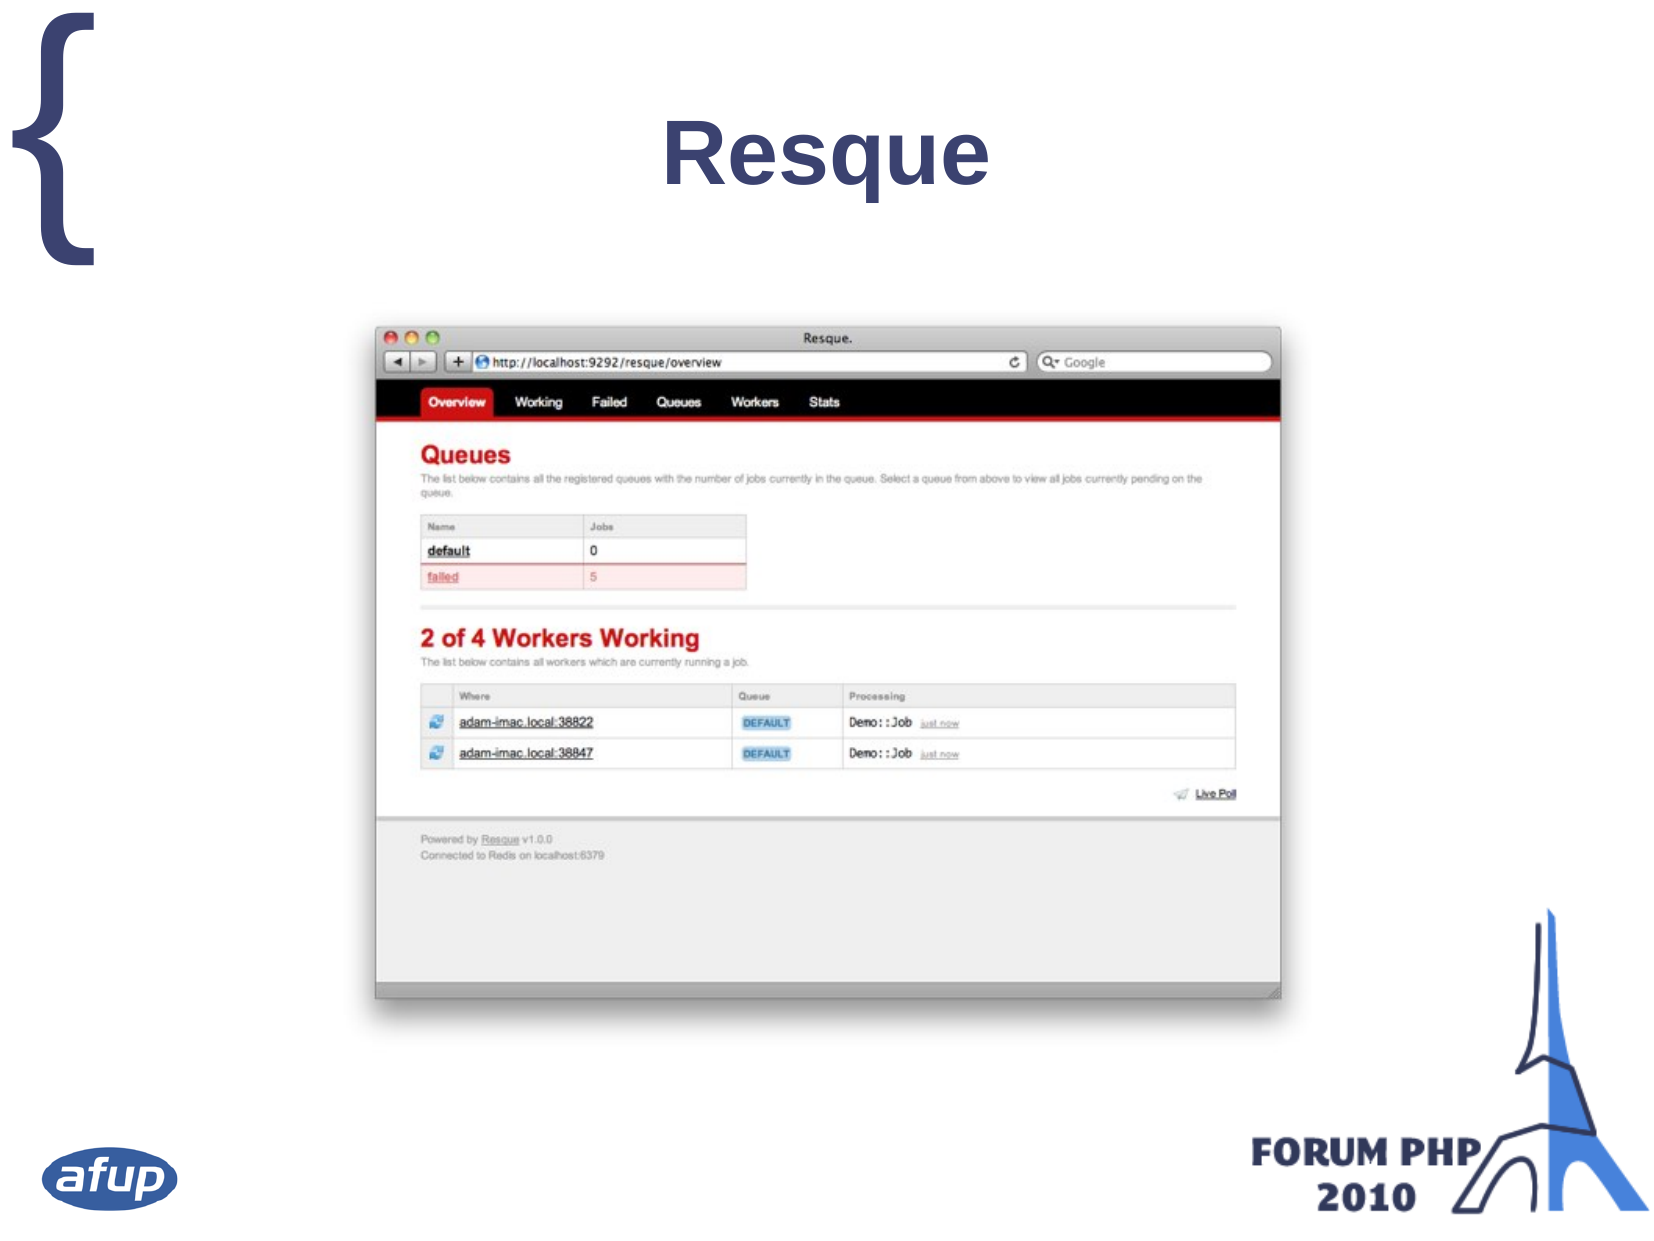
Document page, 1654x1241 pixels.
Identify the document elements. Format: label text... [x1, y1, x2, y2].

picture [41, 1146, 178, 1211]
title Resque [82, 56, 1571, 250]
picture [336, 302, 1650, 1241]
